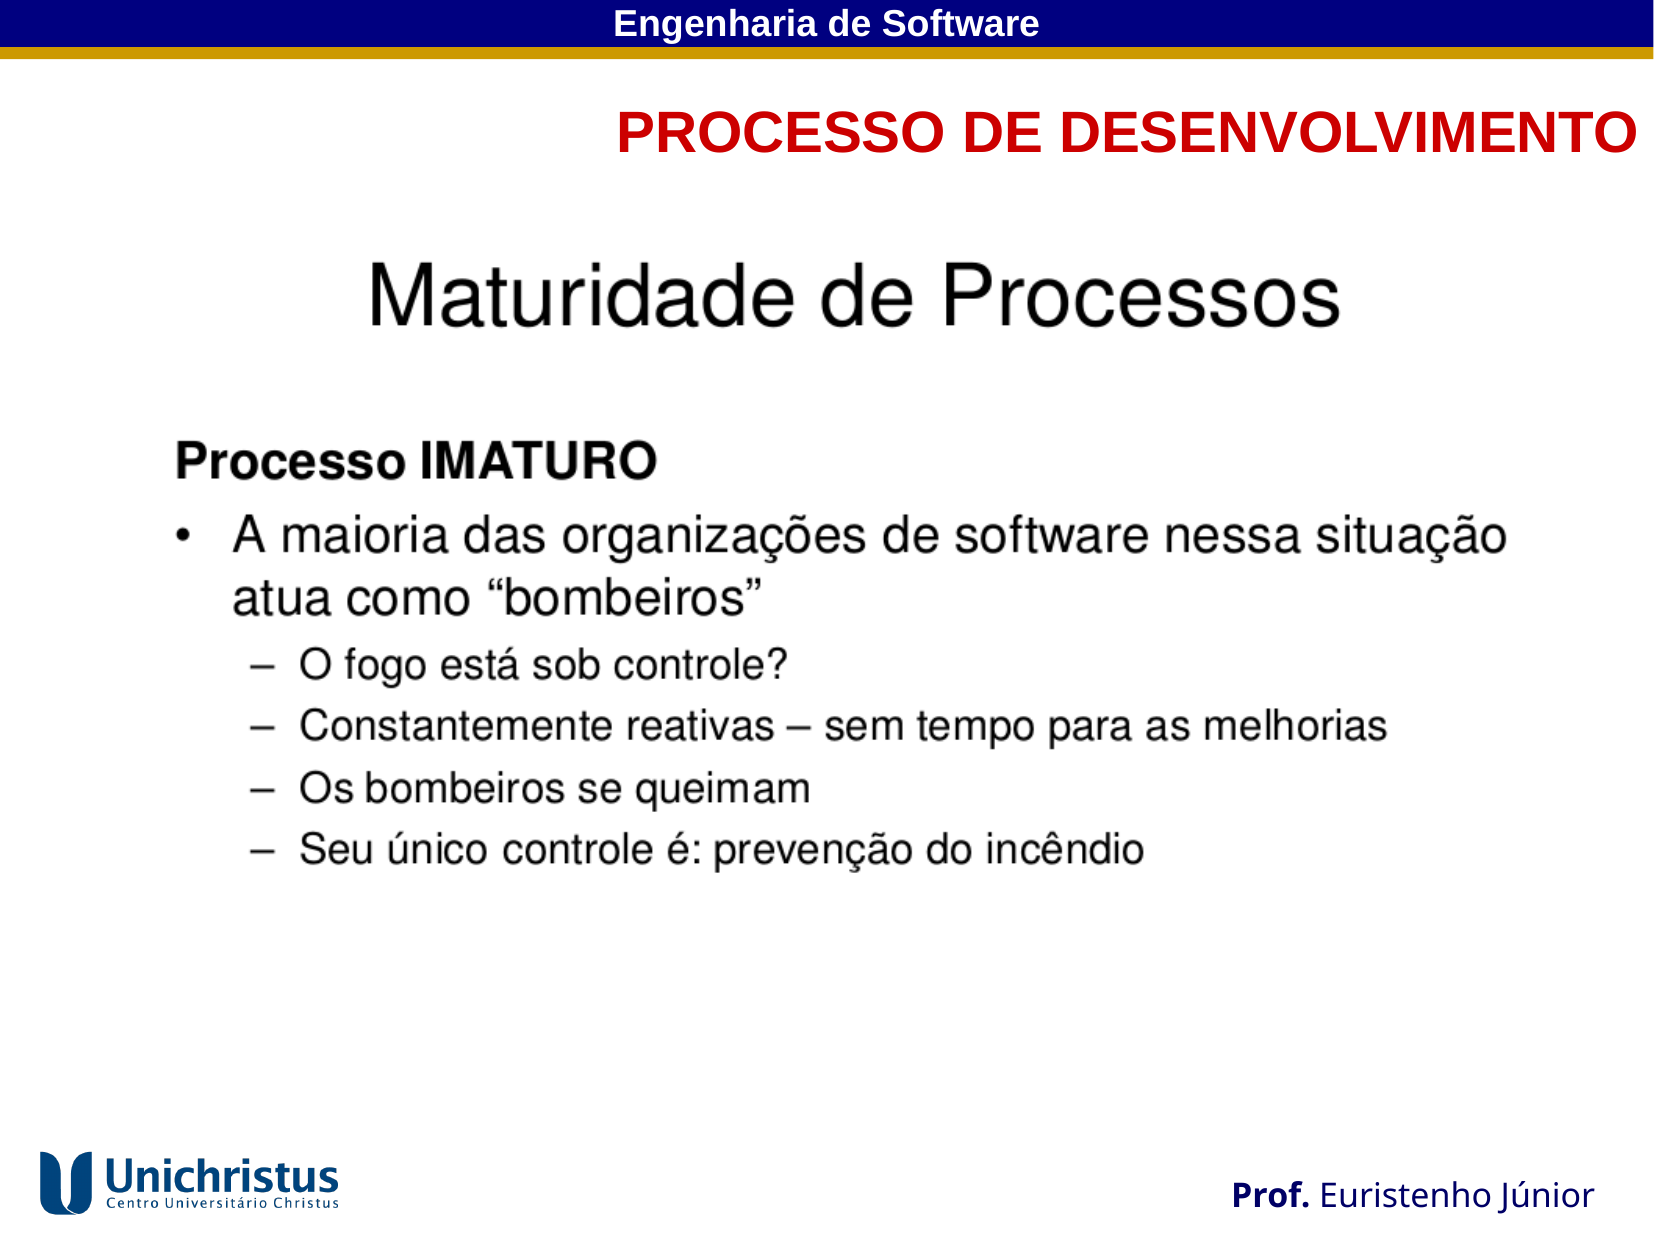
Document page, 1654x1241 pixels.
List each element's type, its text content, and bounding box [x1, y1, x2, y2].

picture [146, 252, 1536, 898]
text_box PROCESSO DE DESENVOLVIMENTO [601, 92, 1654, 173]
picture [35, 1148, 343, 1217]
text_box [0, 47, 1654, 60]
text_box Engenharia de Software [0, 0, 1654, 47]
text_box Prof. Euristenho Júnior [1216, 1163, 1654, 1224]
